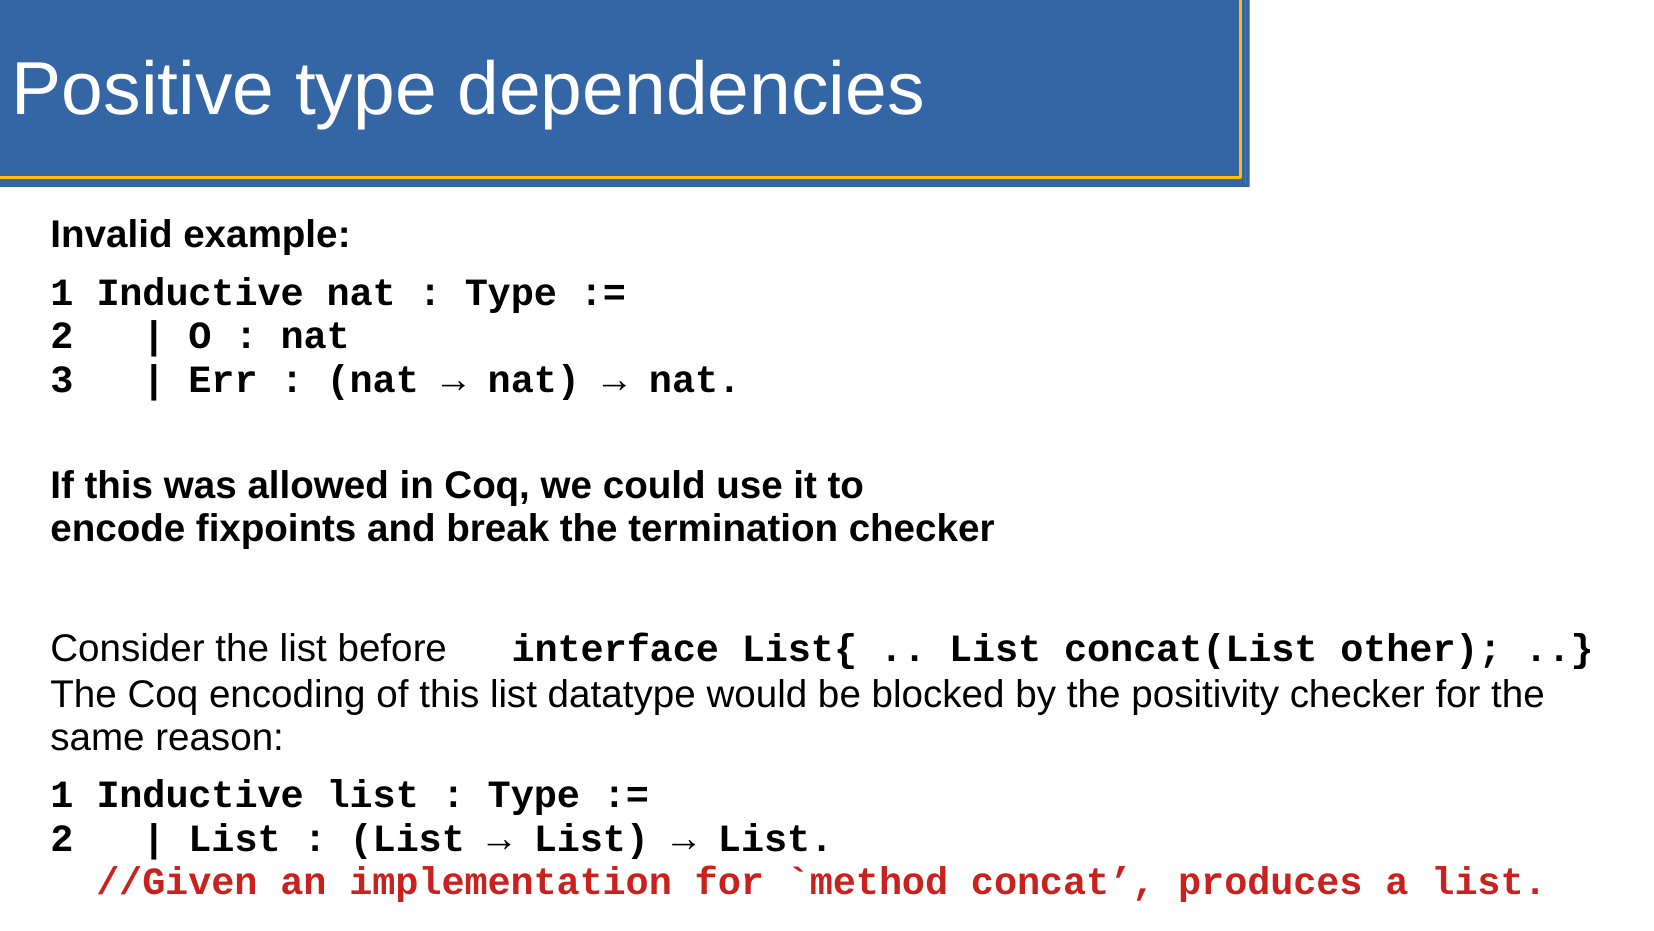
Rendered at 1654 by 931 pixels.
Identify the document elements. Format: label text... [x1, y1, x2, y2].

title Positive type dependencies [11, 4, 1238, 173]
list Invalid example: 1 Inductive nat : Type := 2 | O : nat 3 | Err : (nat → nat) → nat. If this was allowed in Coq, we could use it to encode fixpoints and break the termination checker Consider the list before interface List{ .. List concat(List other); ..} The Coq encoding of this list datatype would be blocked by the positivity checker for the same reason: 1 Inductive list : Type := 2 | List : (List → List) → List. //Given an implementation for `method concat’, produces a list. [0, 213, 1651, 919]
